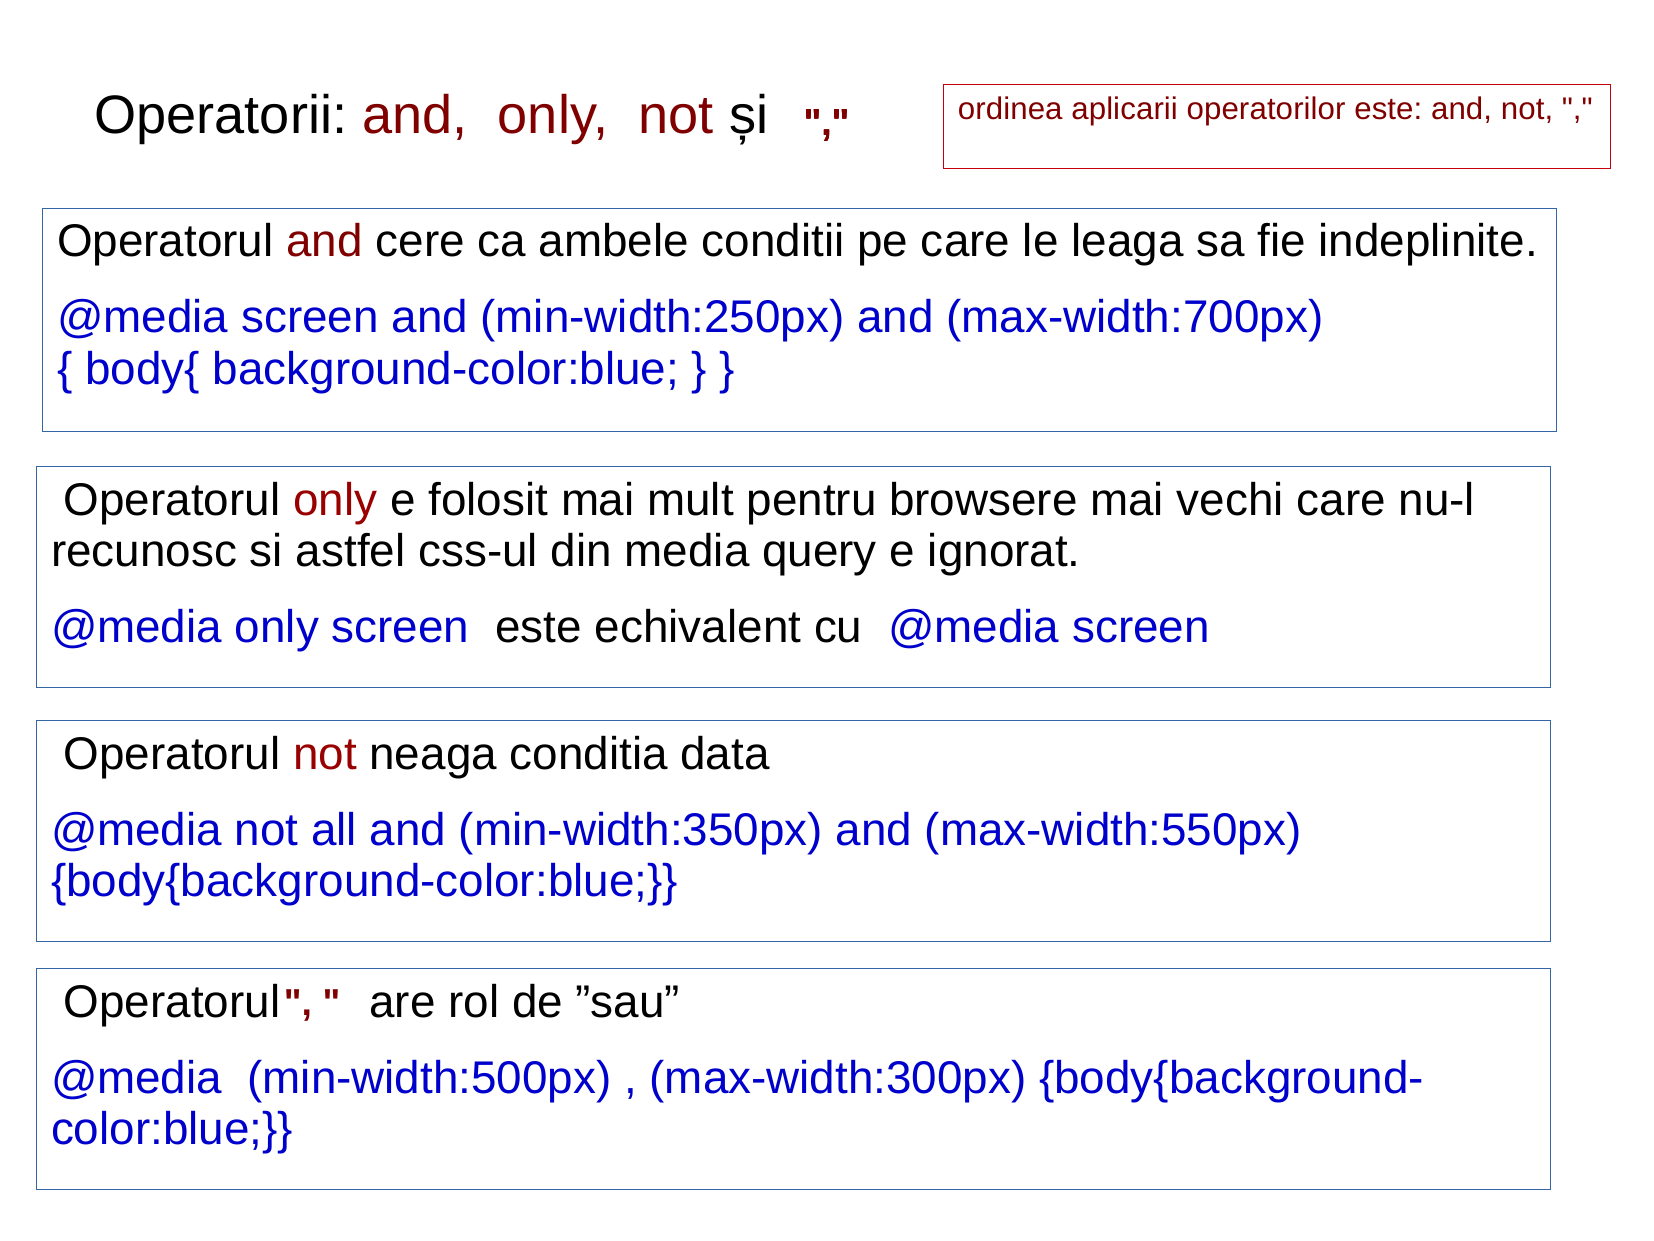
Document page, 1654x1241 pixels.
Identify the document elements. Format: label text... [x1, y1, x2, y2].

text_box Operatorul are rol de ”sau” @media (min-width:500px) , (max-width:300px) {body{background-color:blue;}} [36, 968, 1551, 1190]
text_box ", " [269, 973, 374, 1031]
text_box Operatorii: and, only, not și [79, 77, 838, 153]
text_box Operatorul and cere ca ambele conditii pe care le leaga sa fie indeplinite. @media screen and (min-width:250px) and (max-width:700px){ body{ background-color:blue; } } [42, 208, 1557, 432]
text_box Operatorul not neaga conditia data @media not all and (min-width:350px) and (max-width:550px){body{background-color:blue;}} [36, 720, 1551, 942]
text_box "," [788, 94, 893, 151]
text_box ordinea aplicarii operatorilor este: and, not, "," [943, 84, 1611, 169]
text_box Operatorul only e folosit mai mult pentru browsere mai vechi care nu-l recunosc si astfel css-ul din media query e ignorat. @media only screen este echivalent cu @media screen [36, 466, 1551, 688]
